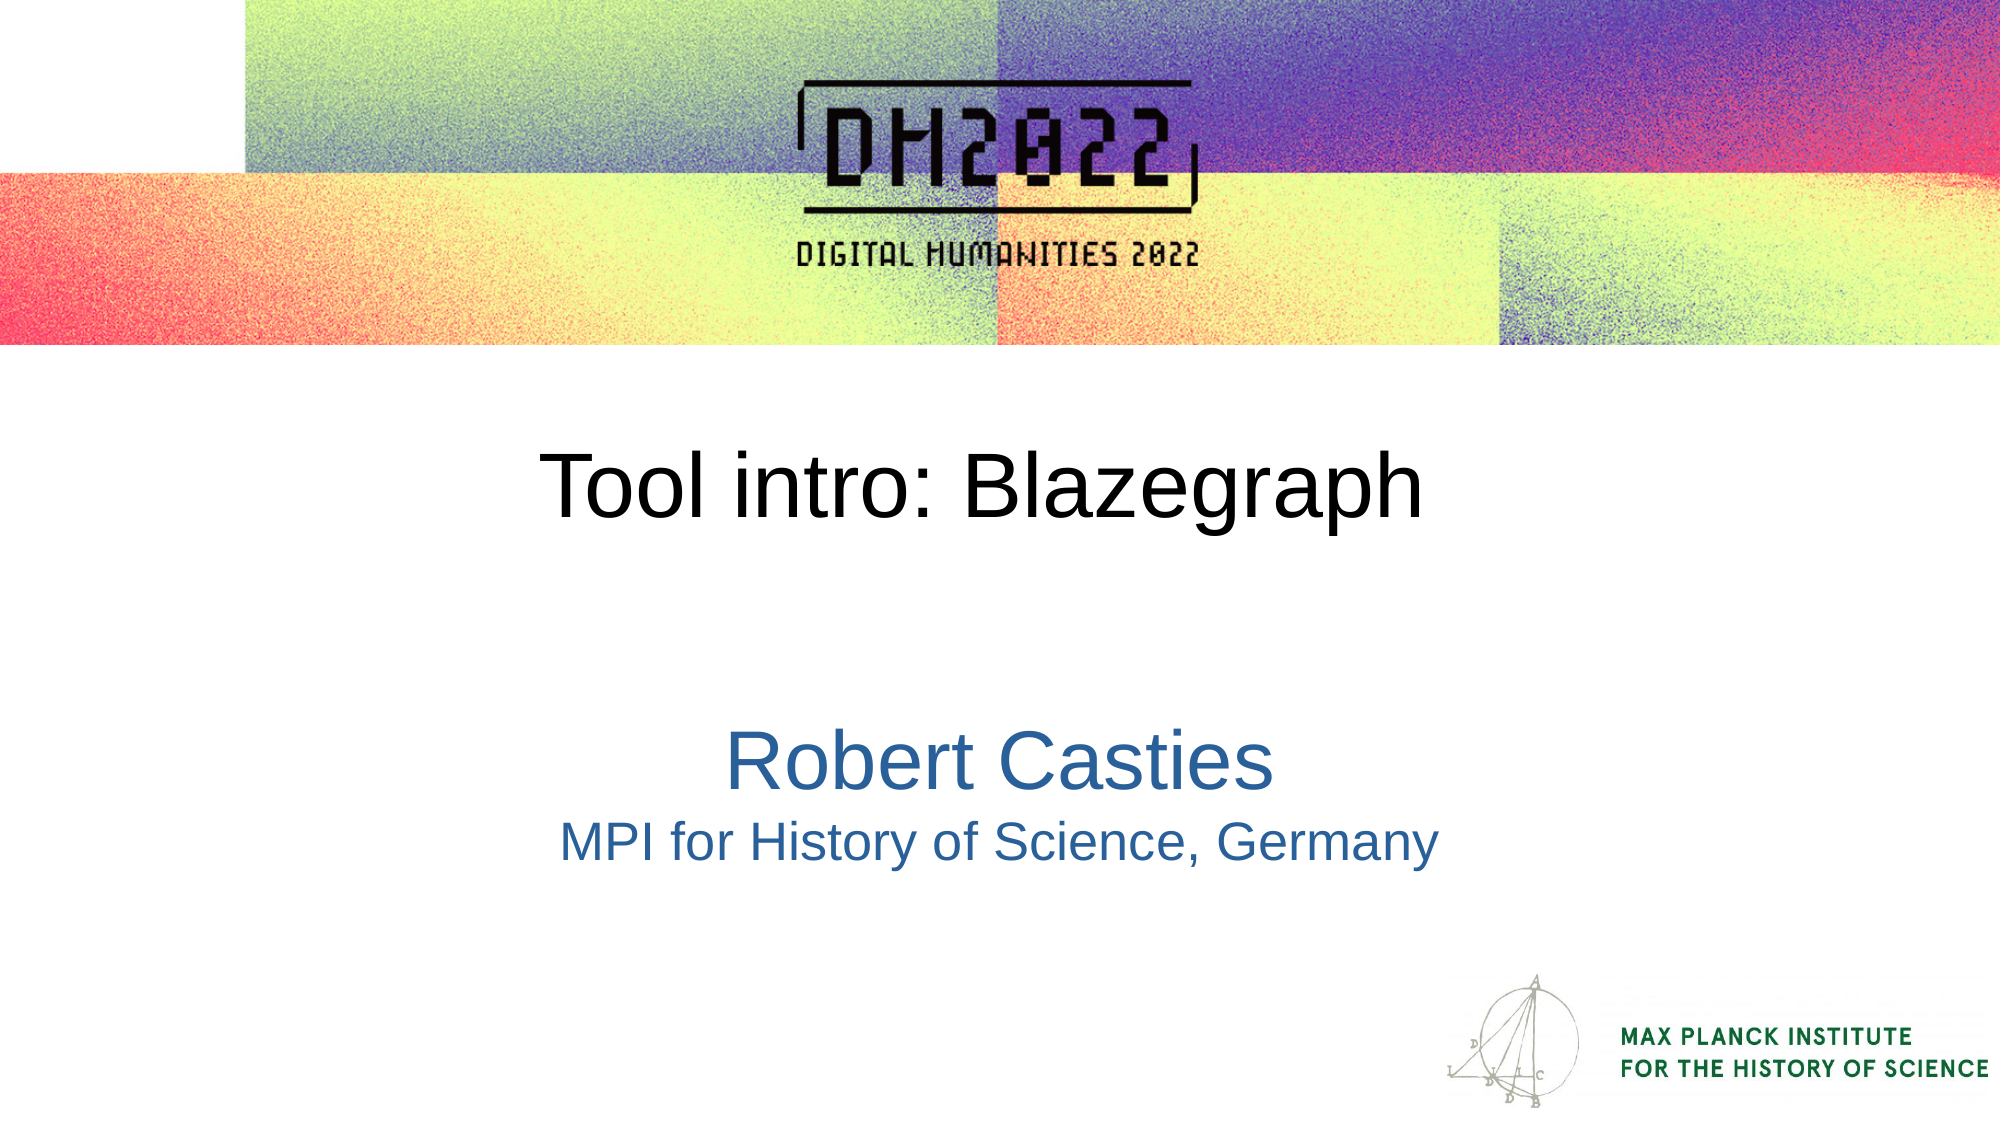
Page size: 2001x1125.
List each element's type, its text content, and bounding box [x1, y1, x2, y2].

text_box Robert Casties MPI for History of Science, Germany [497, 698, 1503, 879]
picture [0, 0, 2000, 345]
title Tool intro: Blazegraph [345, 360, 1621, 602]
picture [1447, 974, 1988, 1108]
